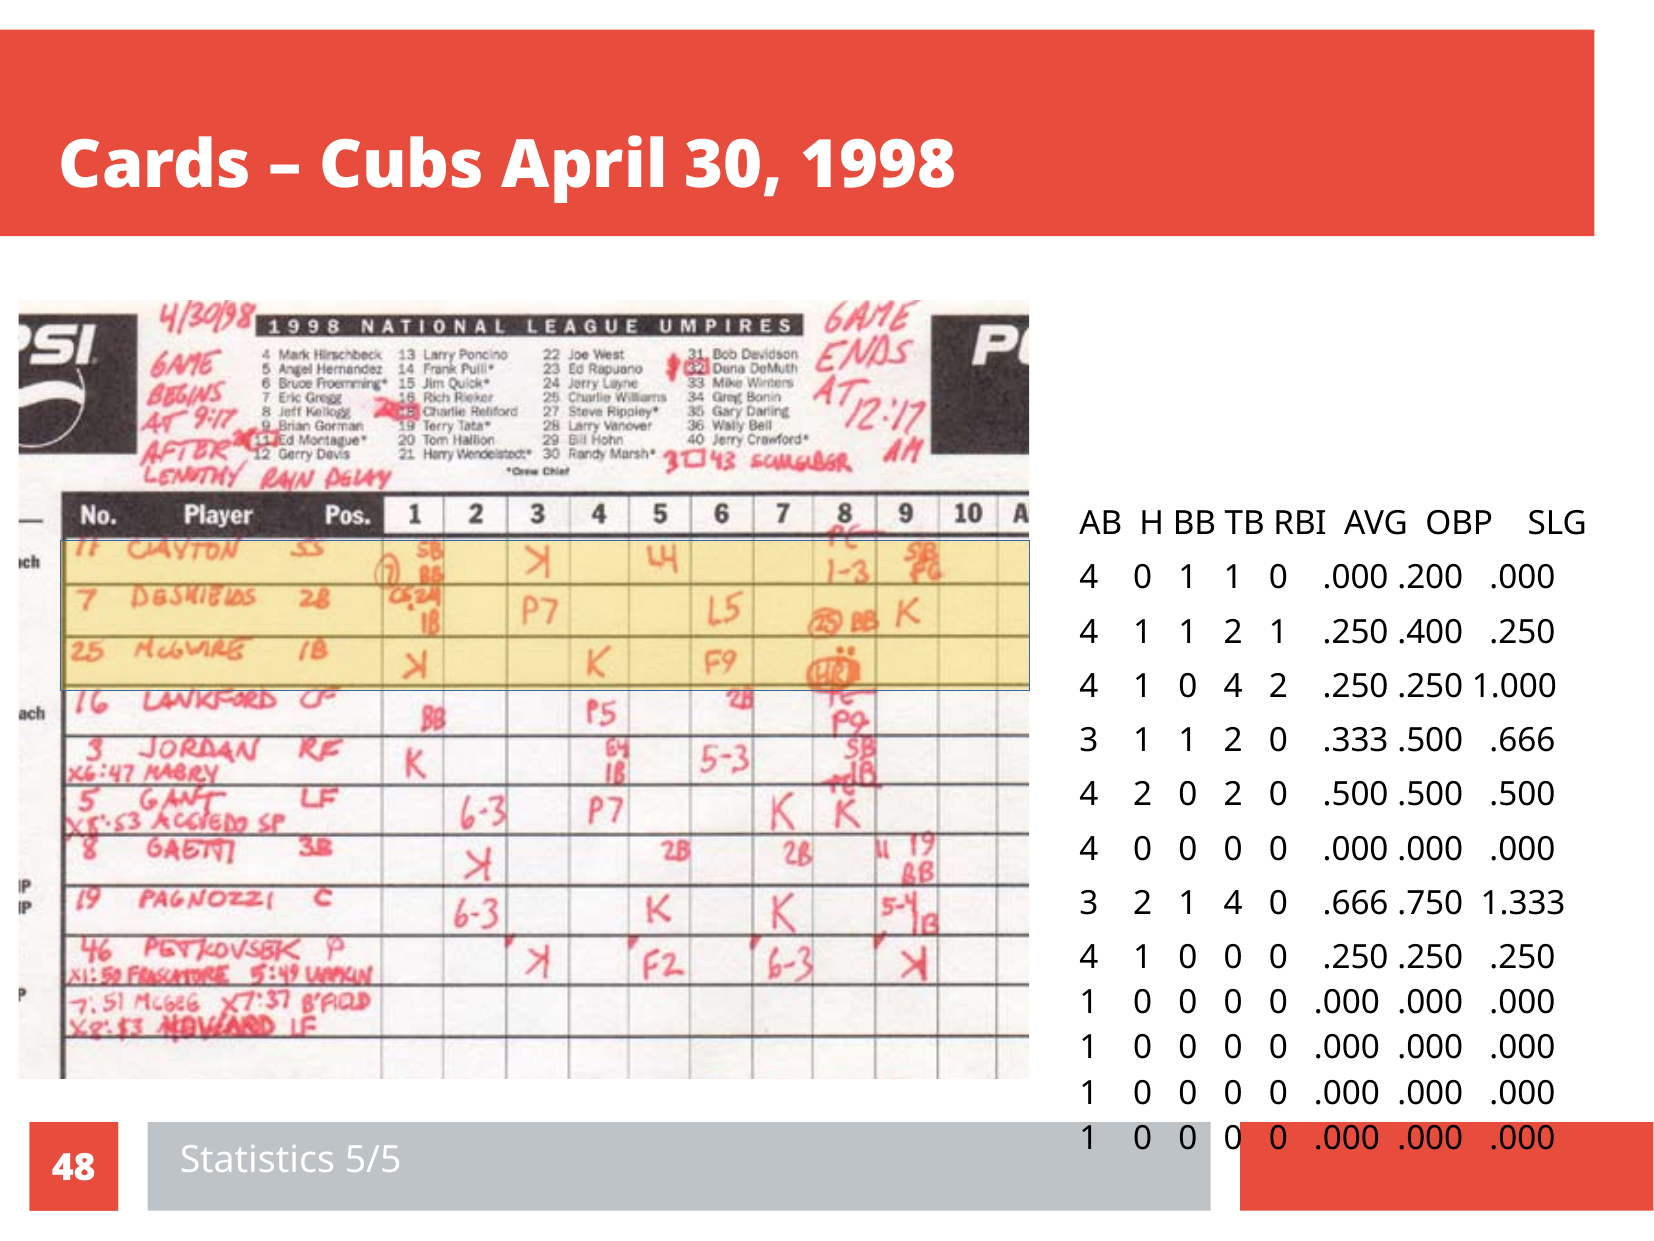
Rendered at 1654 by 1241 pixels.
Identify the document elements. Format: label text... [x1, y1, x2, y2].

text_box Statistics 5/5 [165, 1125, 736, 1184]
title Cards – Cubs April 30, 1998 [59, 59, 1595, 207]
text_box AB H BB TB RBI AVG OBP SLG 4 0 1 1 0 .000 .200 .000 4 1 1 2 1 .250 .400 .250 4 1 0 4 2 .250 .250 1.000 3 1 1 2 0 .333 .500 .666 4 2 0 2 0 .500 .500 .500 4 0 0 0 0 .000 .000 .000 3 2 1 4 0 .666 .750 1.333 4 1 0 0 0 .250 .250 .250 1 0 0 0 0 .000 .000 .000 1 0 0 0 0 .000 .000 .000 1 0 0 0 0 .000 .000 .000 1 0 0 0 0 .000 .000 .000 [1064, 491, 1654, 1118]
text_box [60, 540, 1030, 691]
picture [18, 300, 1030, 1079]
